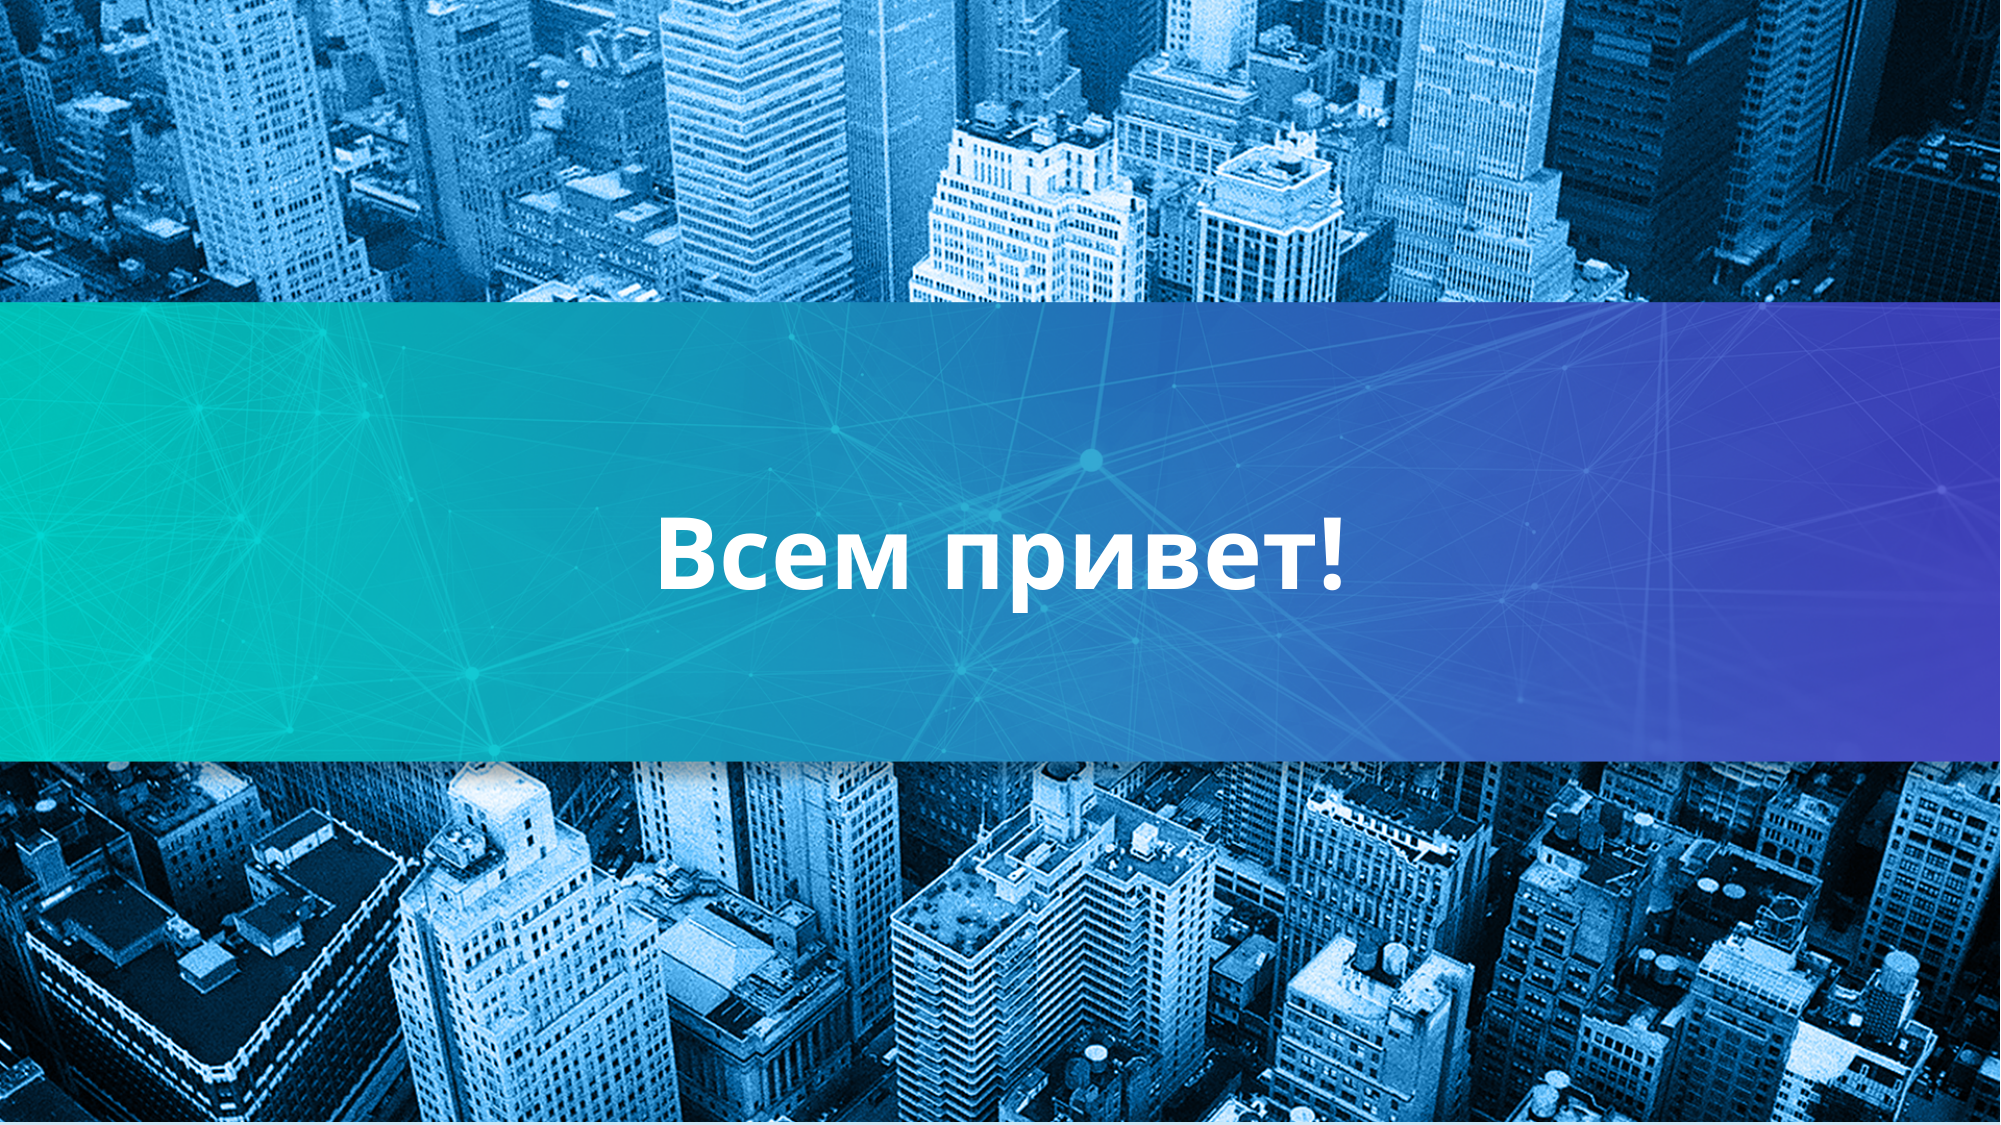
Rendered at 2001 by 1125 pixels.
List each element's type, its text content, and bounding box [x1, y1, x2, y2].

text_box Всем привет! [8, 342, 1992, 756]
picture [0, 0, 2000, 1123]
